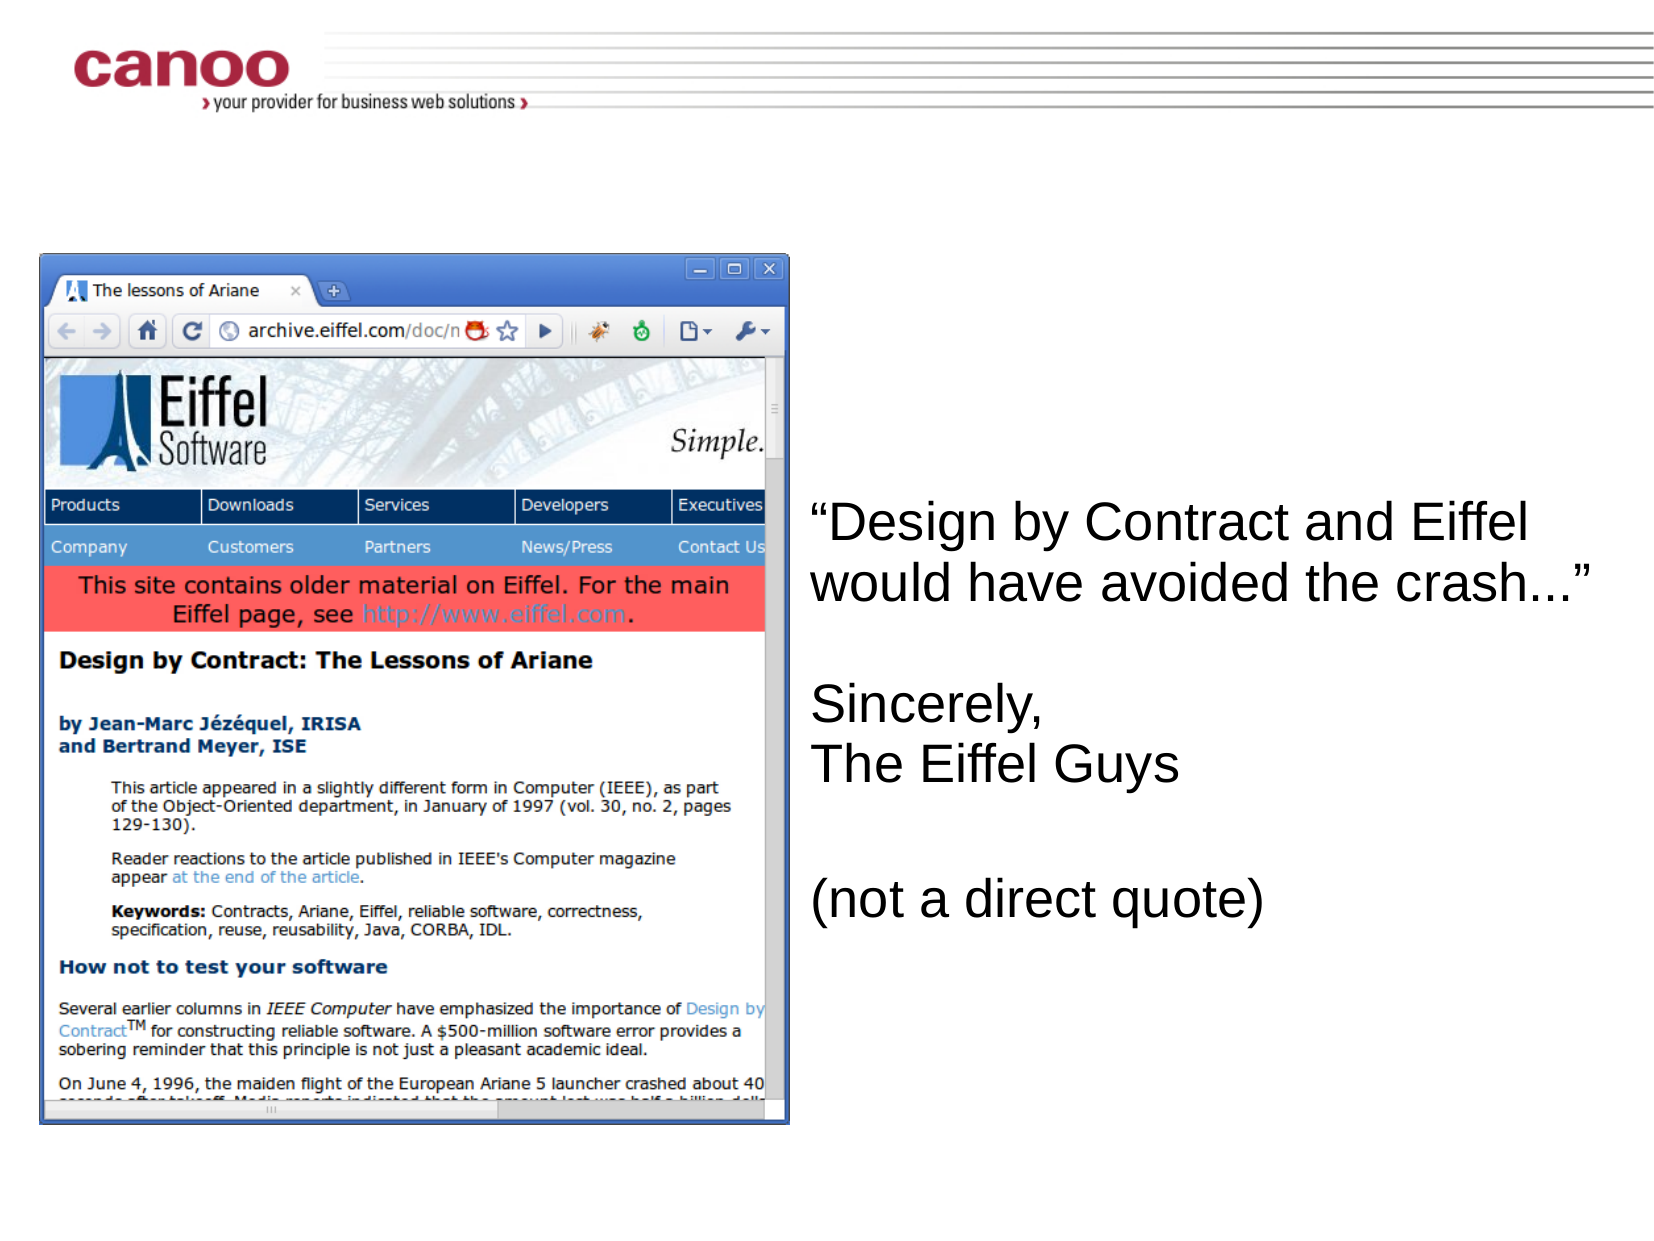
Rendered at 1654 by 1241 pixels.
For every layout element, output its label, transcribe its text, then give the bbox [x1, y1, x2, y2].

subtitle “Design by Contract and Eiffel would have avoided the crash...” Sincerely, The Eiffel Guys (not a direct quote) [810, 180, 1654, 1241]
picture [39, 253, 790, 1126]
picture [0, 0, 1654, 166]
